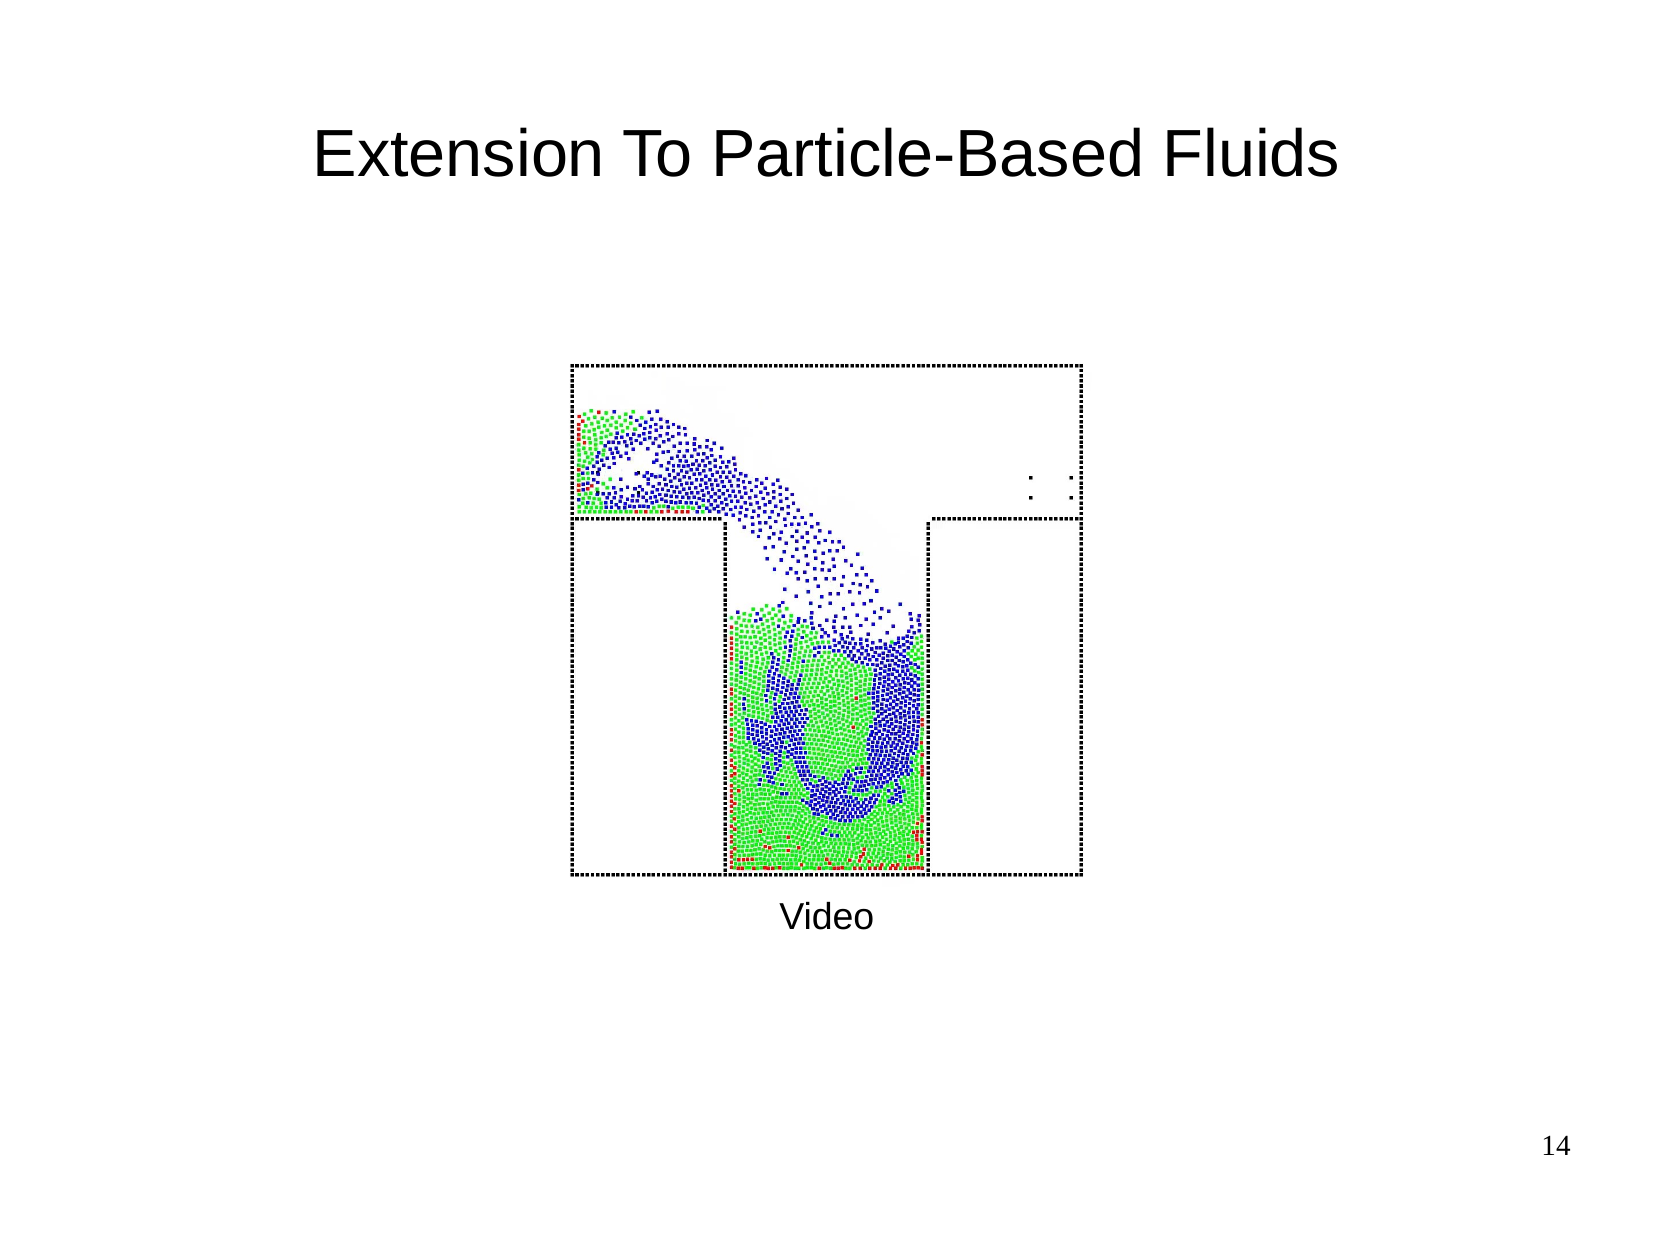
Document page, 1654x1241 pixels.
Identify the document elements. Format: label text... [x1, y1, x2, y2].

title Extension To Particle-Based Fluids [82, 49, 1571, 257]
text_box Video [578, 888, 1075, 945]
picture [459, 326, 1194, 914]
